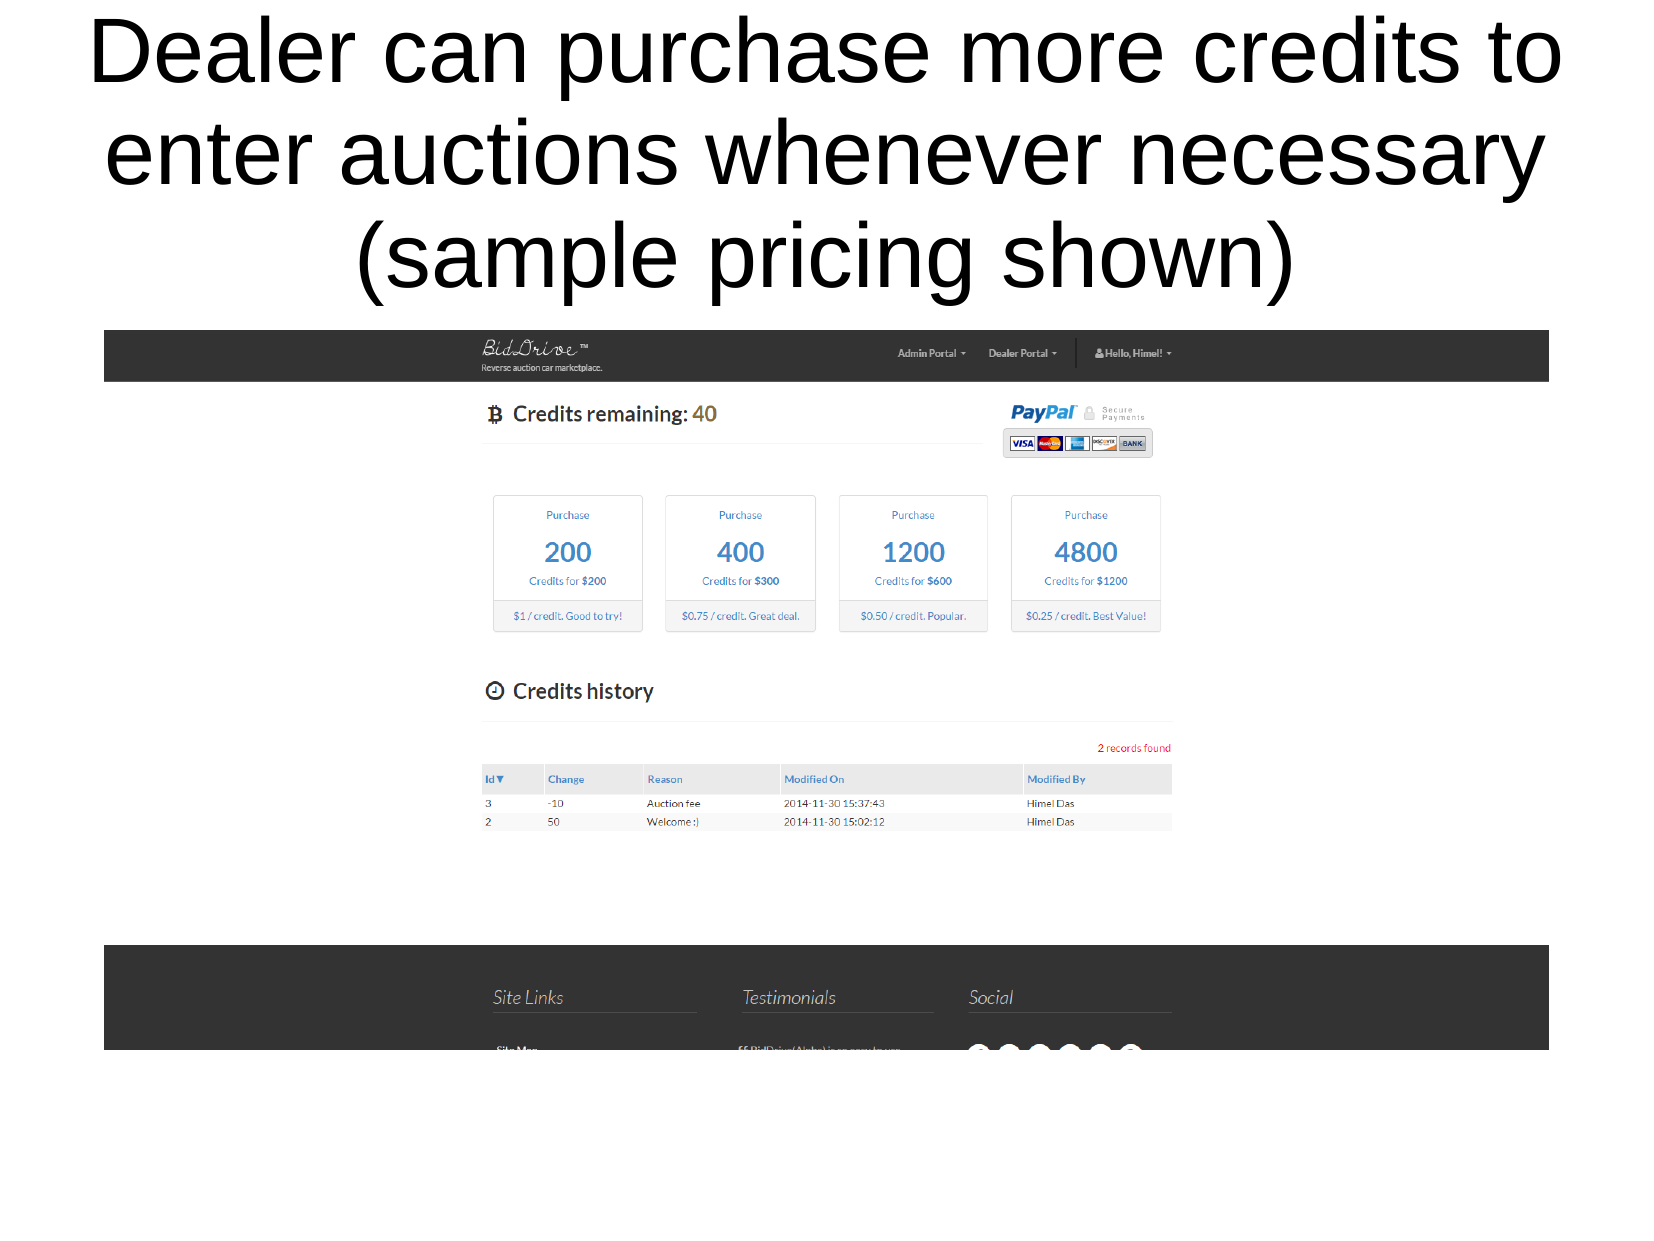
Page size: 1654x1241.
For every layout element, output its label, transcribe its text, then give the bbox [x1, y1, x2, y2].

title Dealer can purchase more credits to enter auctions whenever necessary (sample pricing shown) [82, 0, 1571, 307]
picture [104, 330, 1549, 1051]
